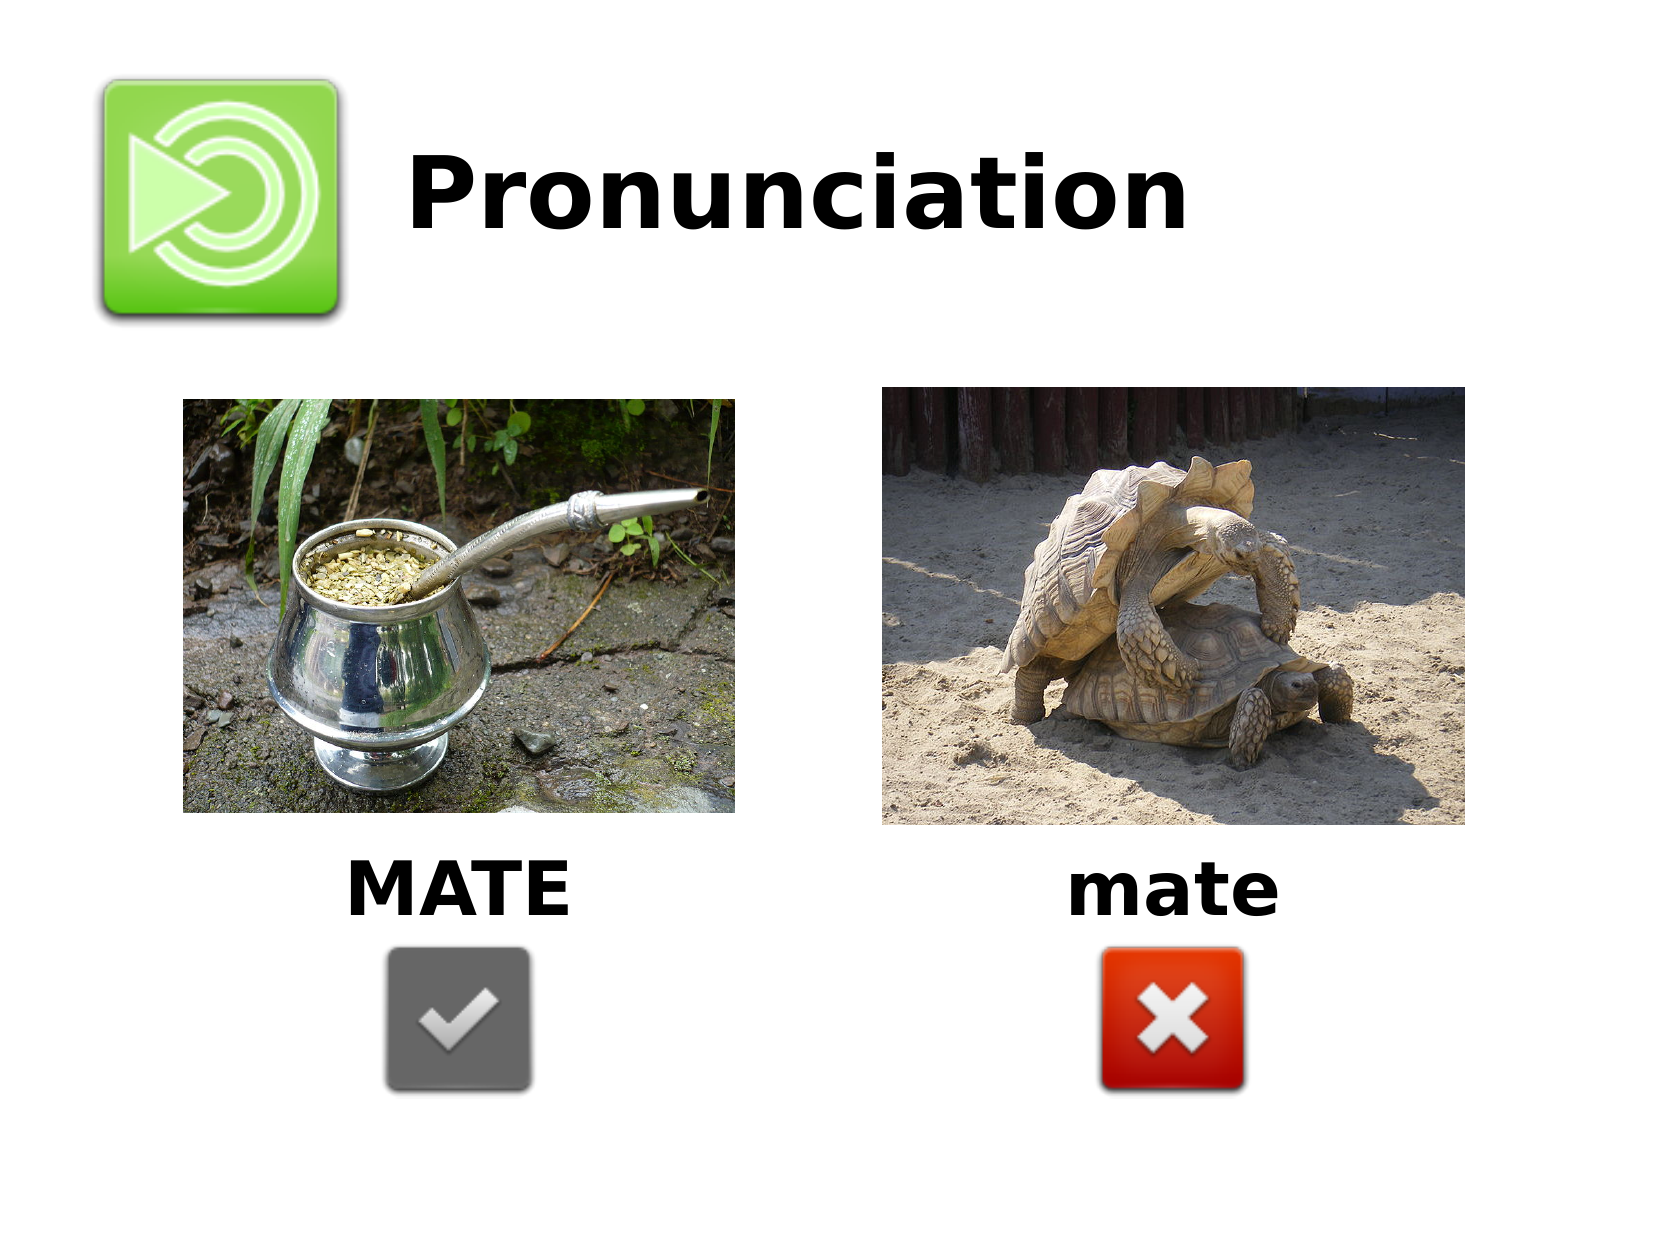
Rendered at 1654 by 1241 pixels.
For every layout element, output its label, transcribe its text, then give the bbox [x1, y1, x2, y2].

picture [183, 399, 735, 813]
picture [882, 387, 1465, 825]
picture [379, 938, 540, 1099]
text_box Pronunciation [389, 128, 1394, 260]
text_box mate [1050, 838, 1296, 941]
picture [88, 64, 355, 331]
picture [1093, 938, 1254, 1099]
text_box MATE [329, 838, 590, 941]
